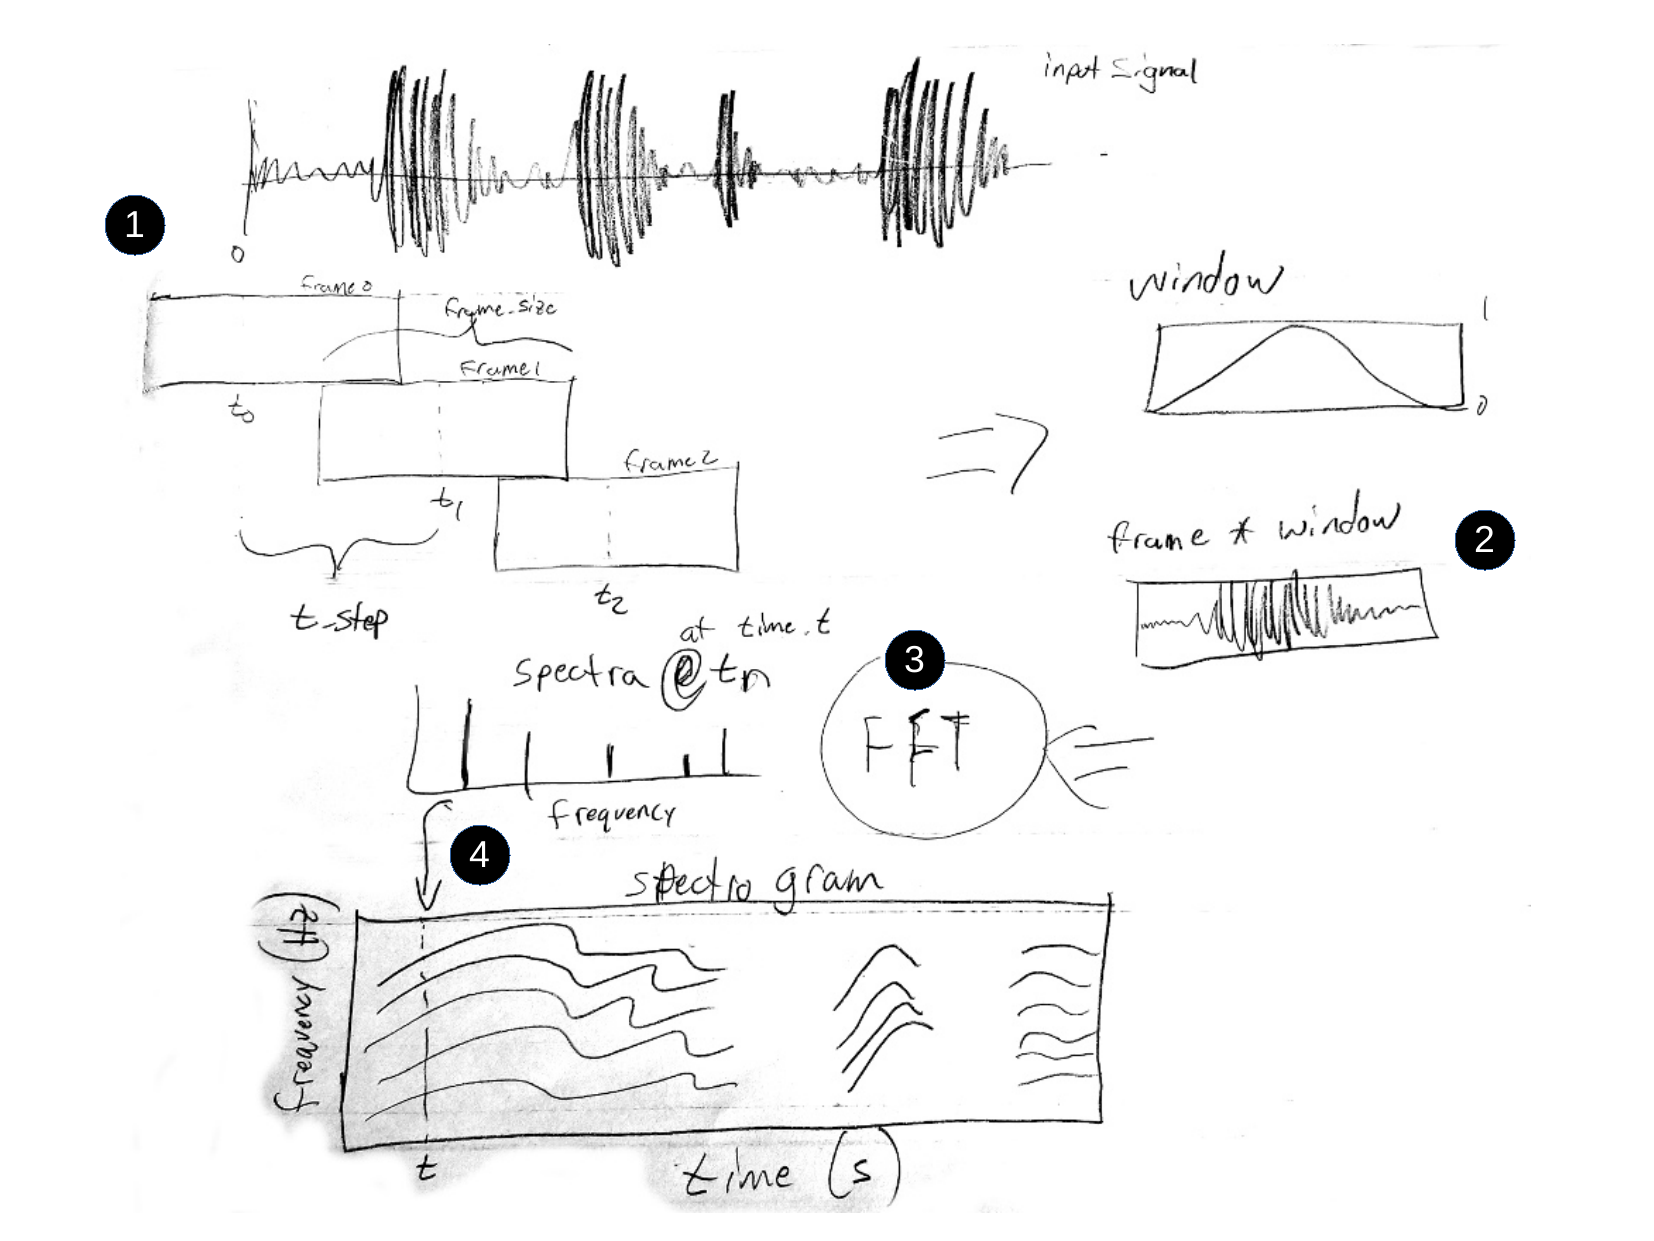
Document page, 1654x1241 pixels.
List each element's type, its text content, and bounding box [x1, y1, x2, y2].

text_box [1505, 517, 1516, 563]
text_box 2 [1459, 510, 1505, 571]
text_box [105, 210, 109, 241]
text_box 1 [109, 195, 155, 256]
text_box [935, 637, 946, 683]
text_box 4 [454, 825, 500, 886]
text_box [155, 202, 166, 248]
text_box 3 [889, 630, 935, 691]
picture [120, 44, 1531, 1213]
text_box [1455, 525, 1459, 556]
text_box [885, 645, 889, 676]
text_box [500, 832, 511, 878]
text_box [450, 840, 454, 871]
